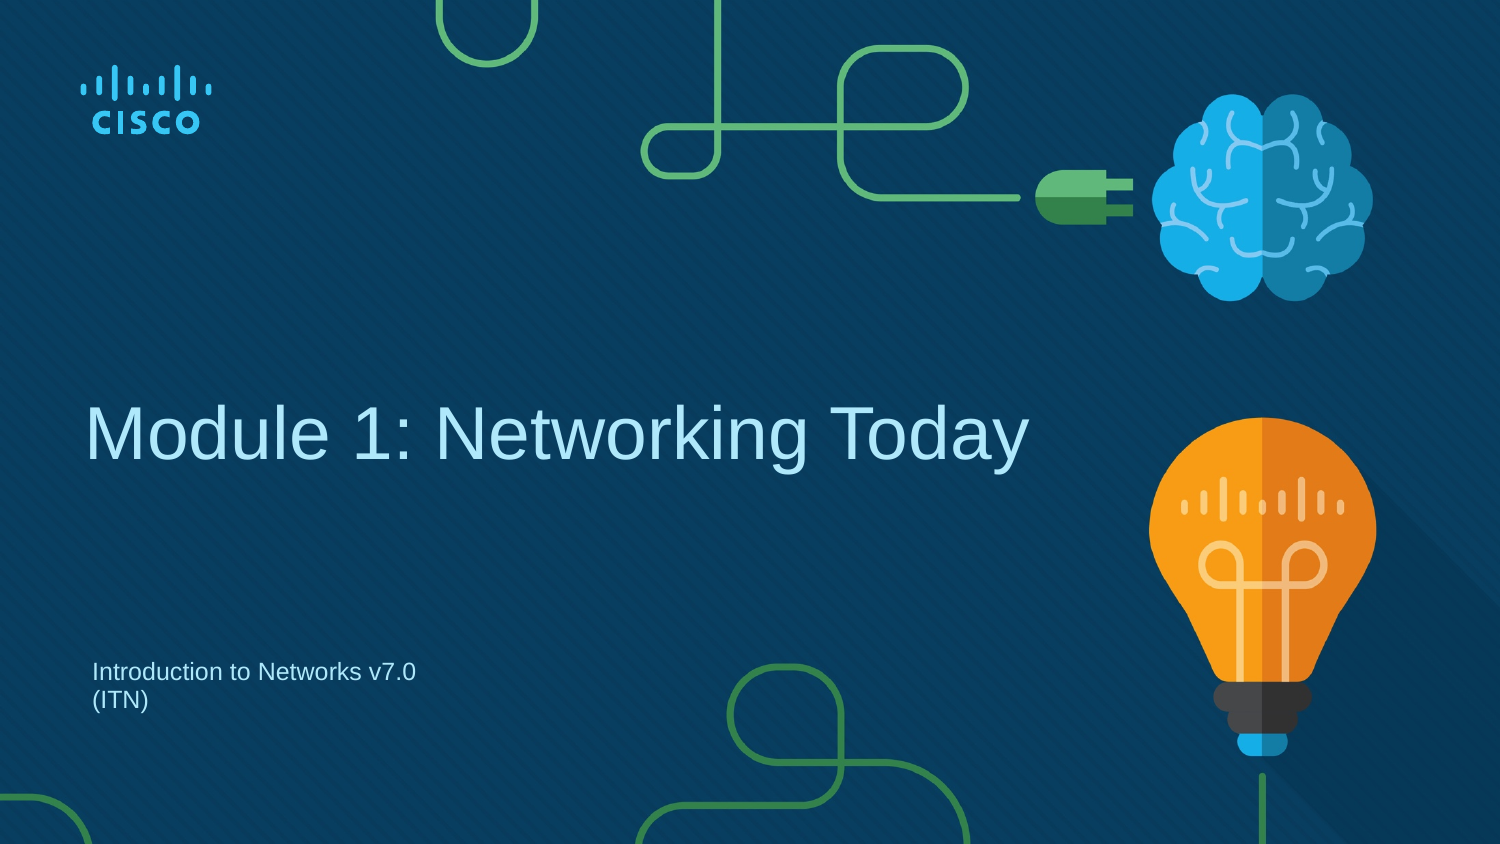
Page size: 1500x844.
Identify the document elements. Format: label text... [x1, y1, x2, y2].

title Module 1: Networking Today [77, 451, 1172, 558]
subtitle Introduction to Networks v7.0 (ITN) [77, 624, 466, 773]
